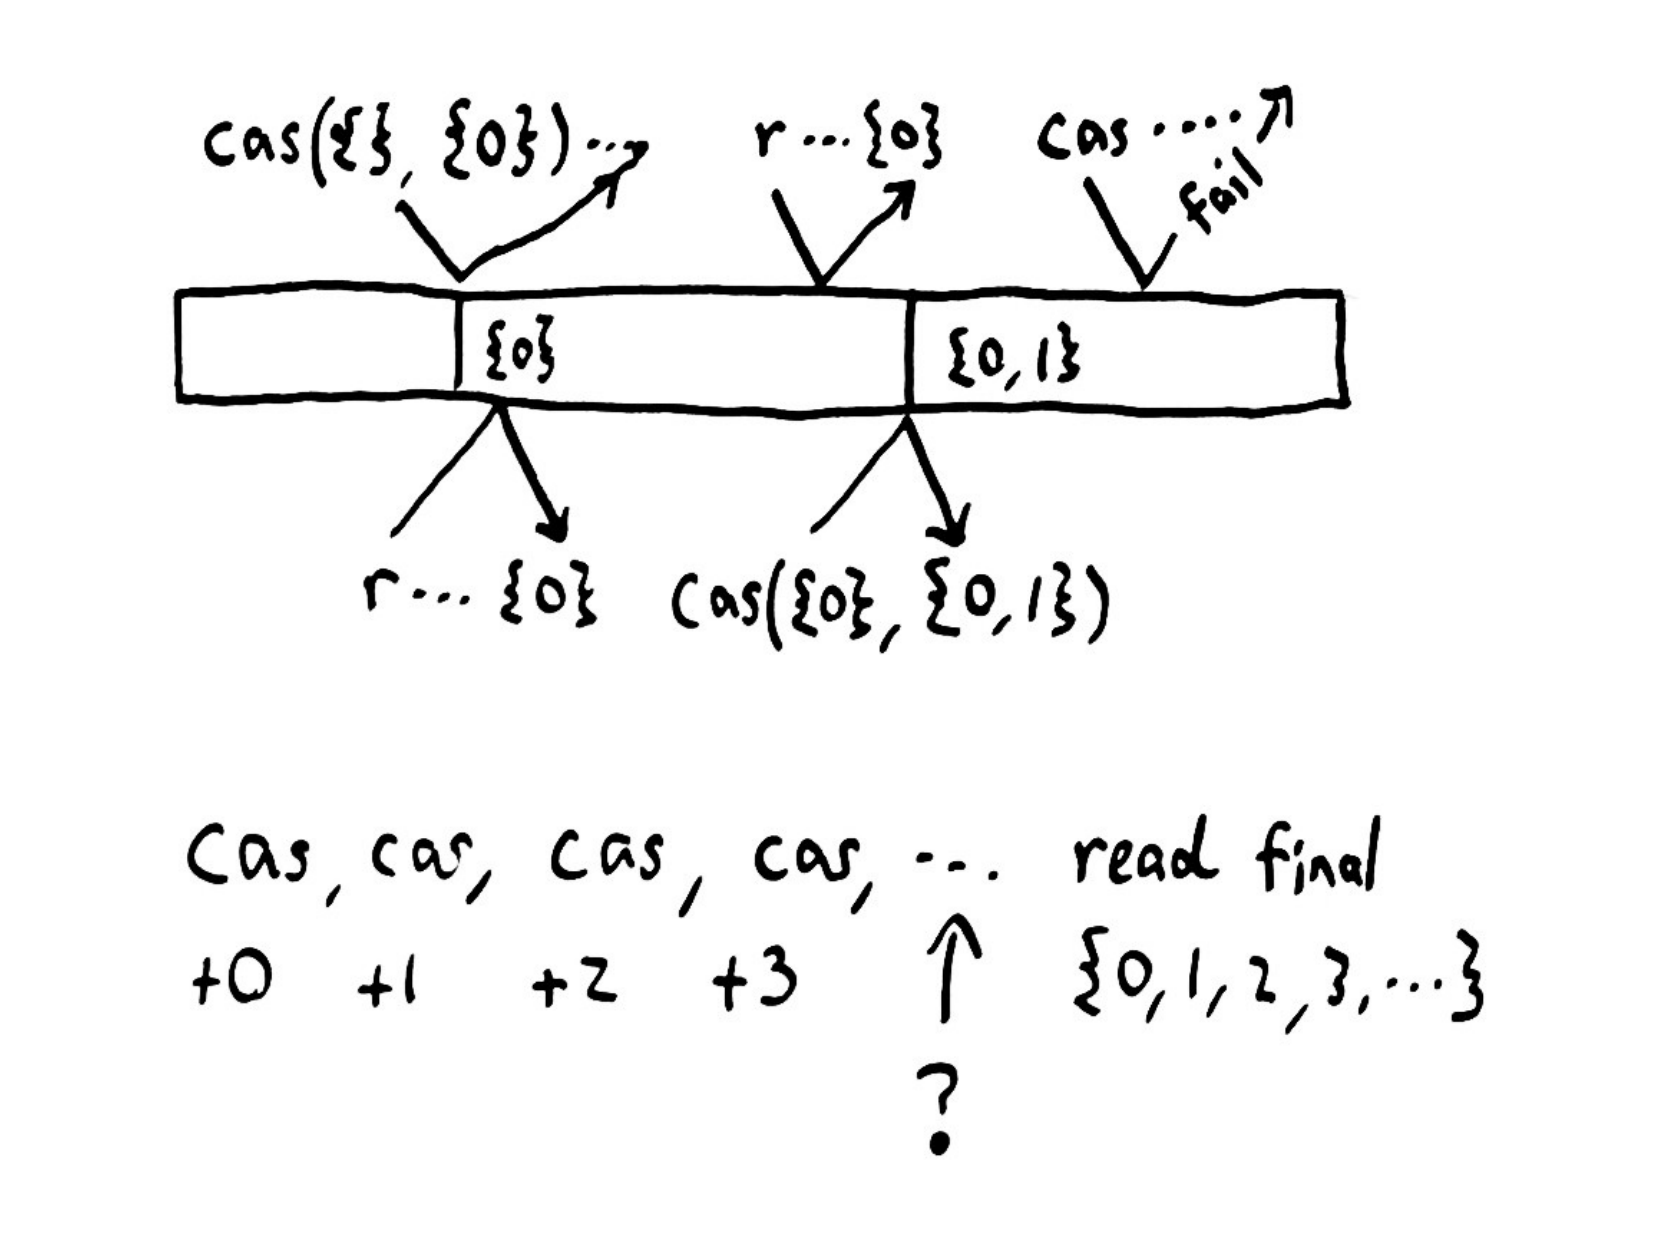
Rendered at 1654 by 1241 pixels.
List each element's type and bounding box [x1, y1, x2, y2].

picture [110, 58, 1516, 1201]
